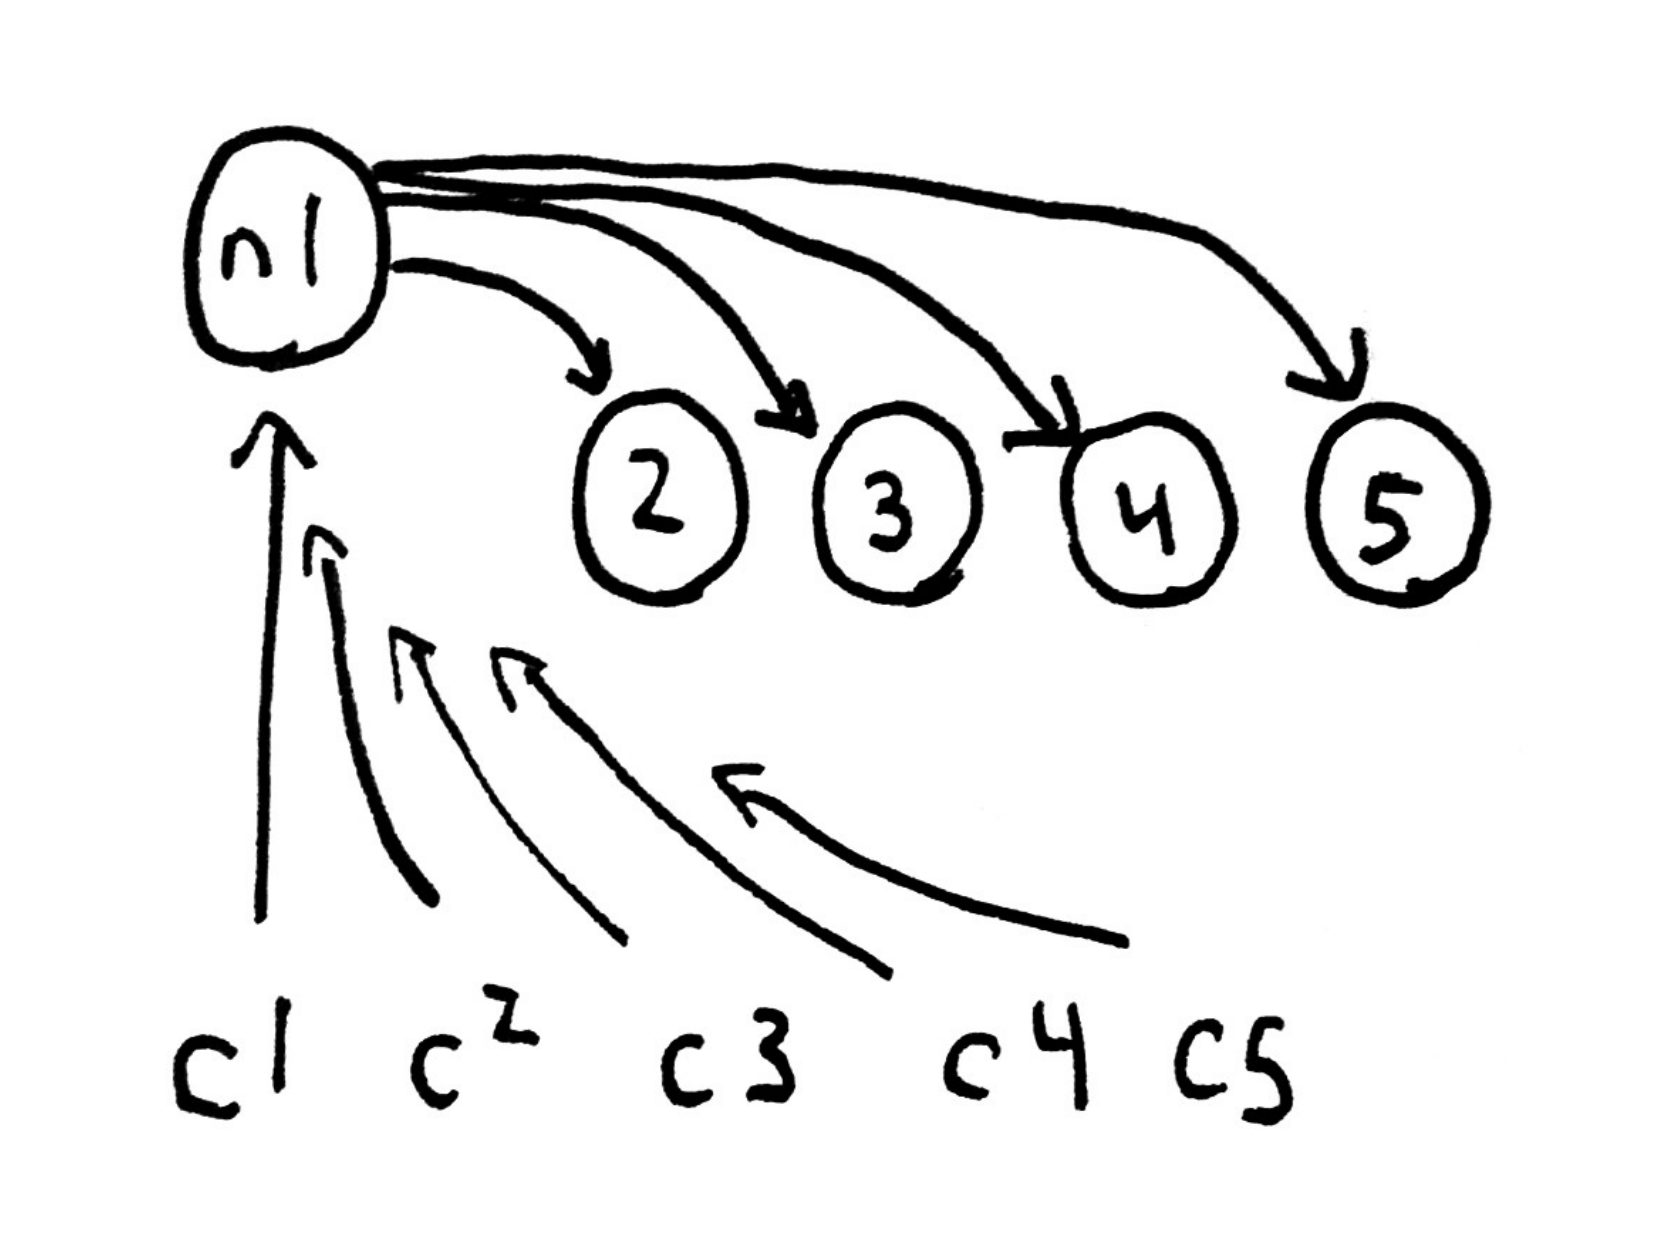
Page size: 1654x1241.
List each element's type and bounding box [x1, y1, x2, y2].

picture [75, 49, 1576, 1212]
